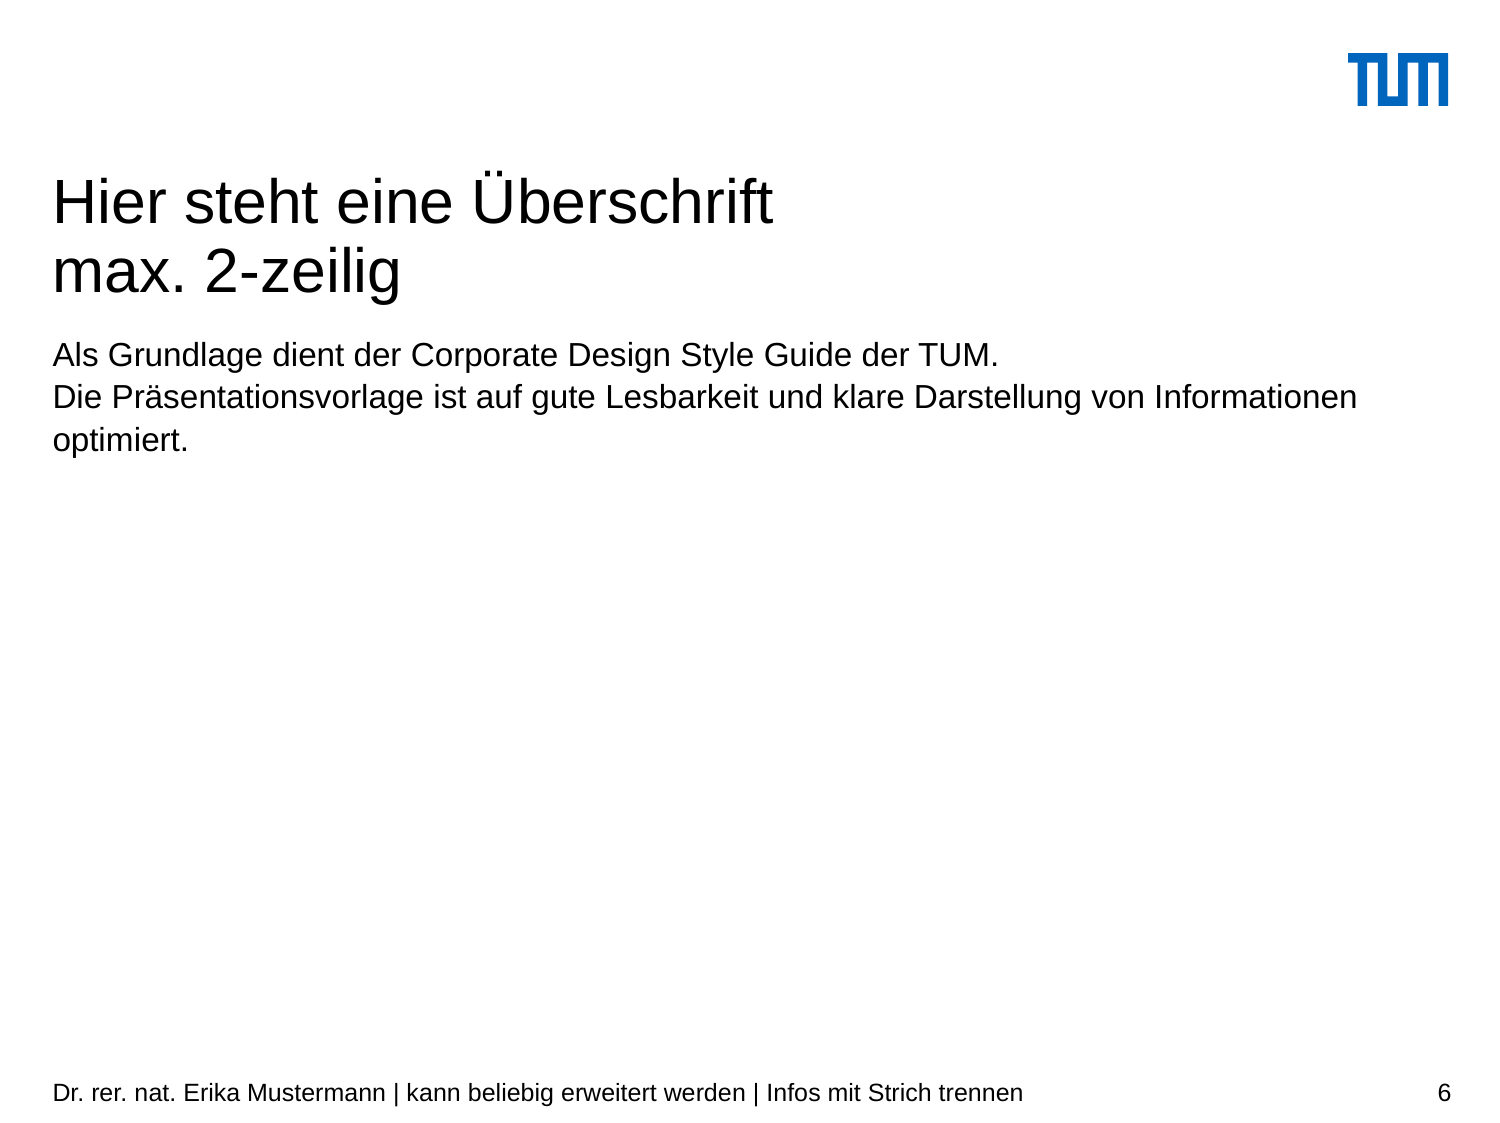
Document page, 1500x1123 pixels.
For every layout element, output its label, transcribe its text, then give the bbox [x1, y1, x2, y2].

list Als Grundlage dient der Corporate Design Style Guide der TUM. Die Präsentationsvorlage ist auf gute Lesbarkeit und klare Darstellung von Informationen optimiert. [52, 330, 1453, 1052]
title Hier steht eine Überschrift max. 2-zeilig [52, 166, 1453, 307]
